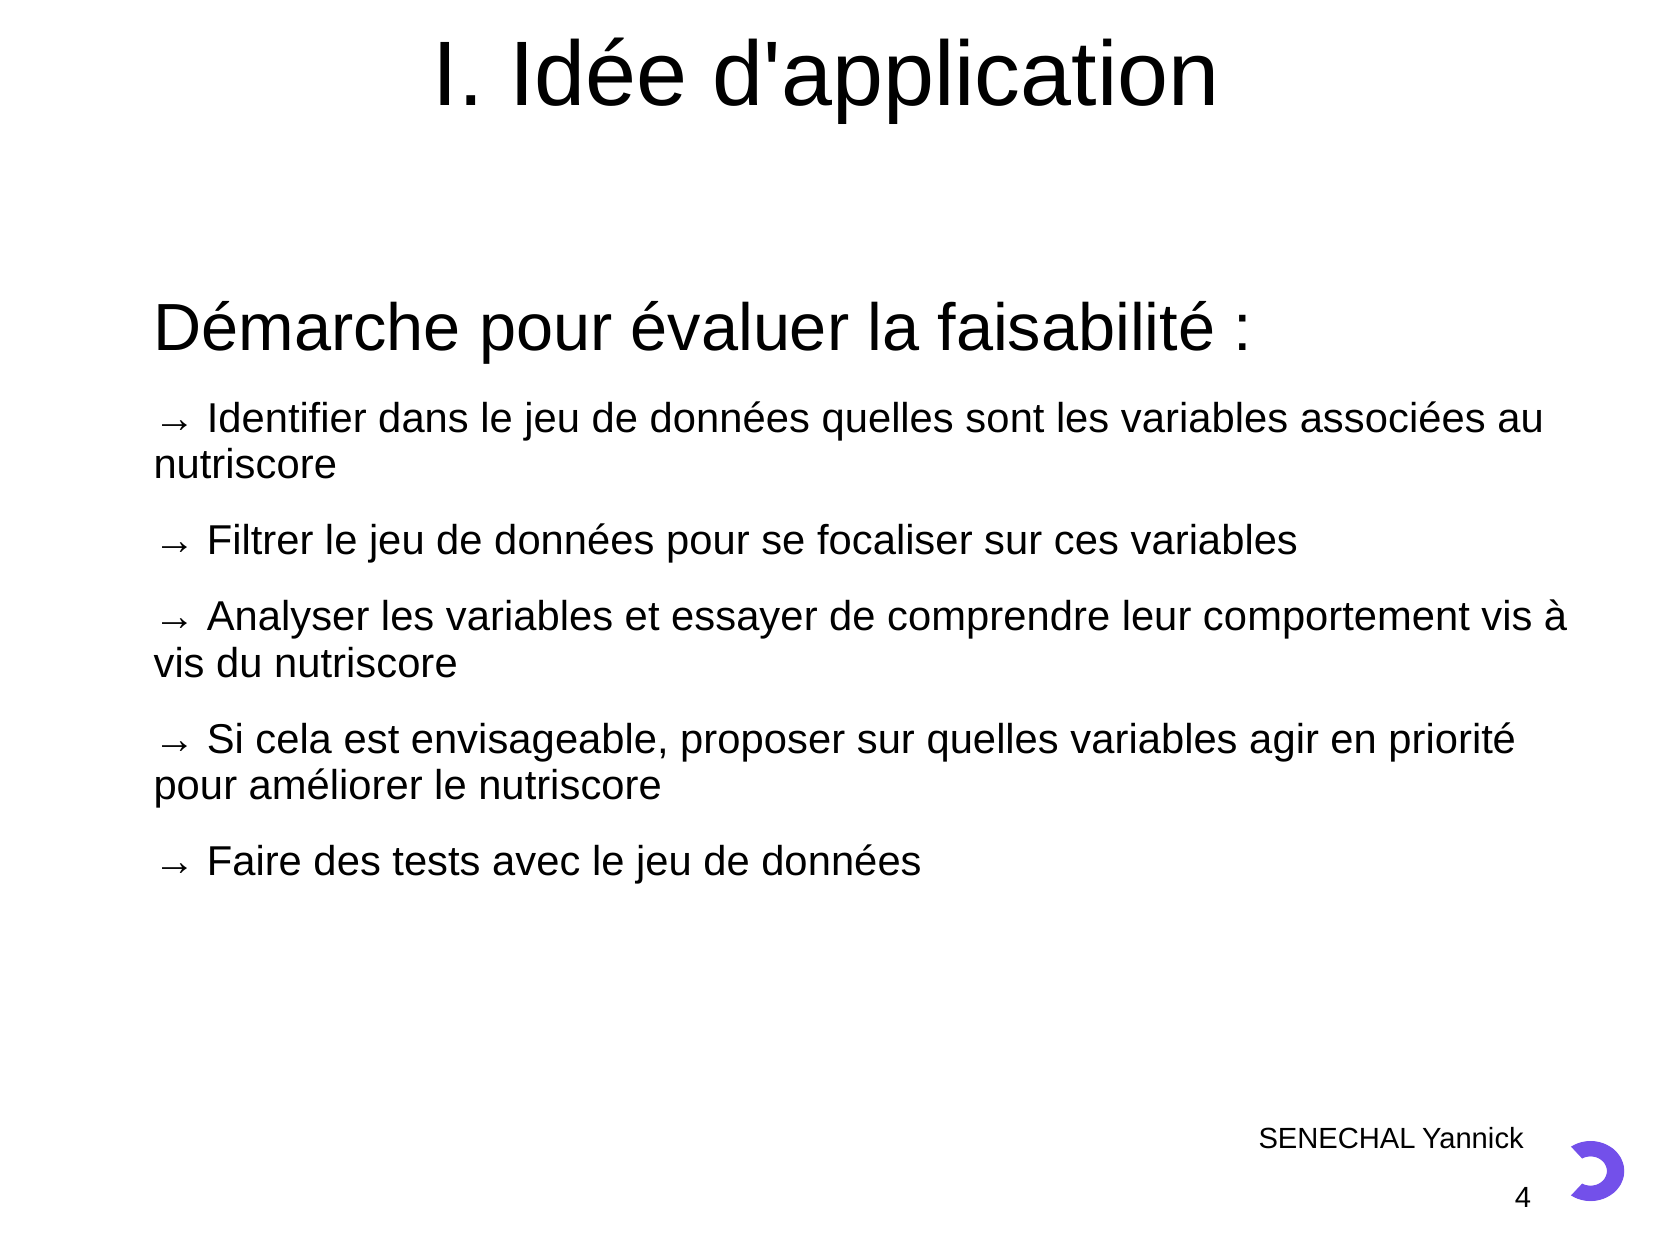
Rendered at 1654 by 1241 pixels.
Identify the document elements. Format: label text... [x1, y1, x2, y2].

title I. Idée d'application [82, 0, 1571, 178]
picture [1539, 1125, 1642, 1217]
list Démarche pour évaluer la faisabilité : → Identifier dans le jeu de données quelles sont les variables associées au nutriscore → Filtrer le jeu de données pour se focaliser sur ces variables → Analyser les variables et essayer de comprendre leur comportement vis à vis du nutriscore → Si cela est envisageable, proposer sur quelles variables agir en priorité pour améliorer le nutriscore → Faire des tests avec le jeu de données [82, 290, 1571, 1109]
